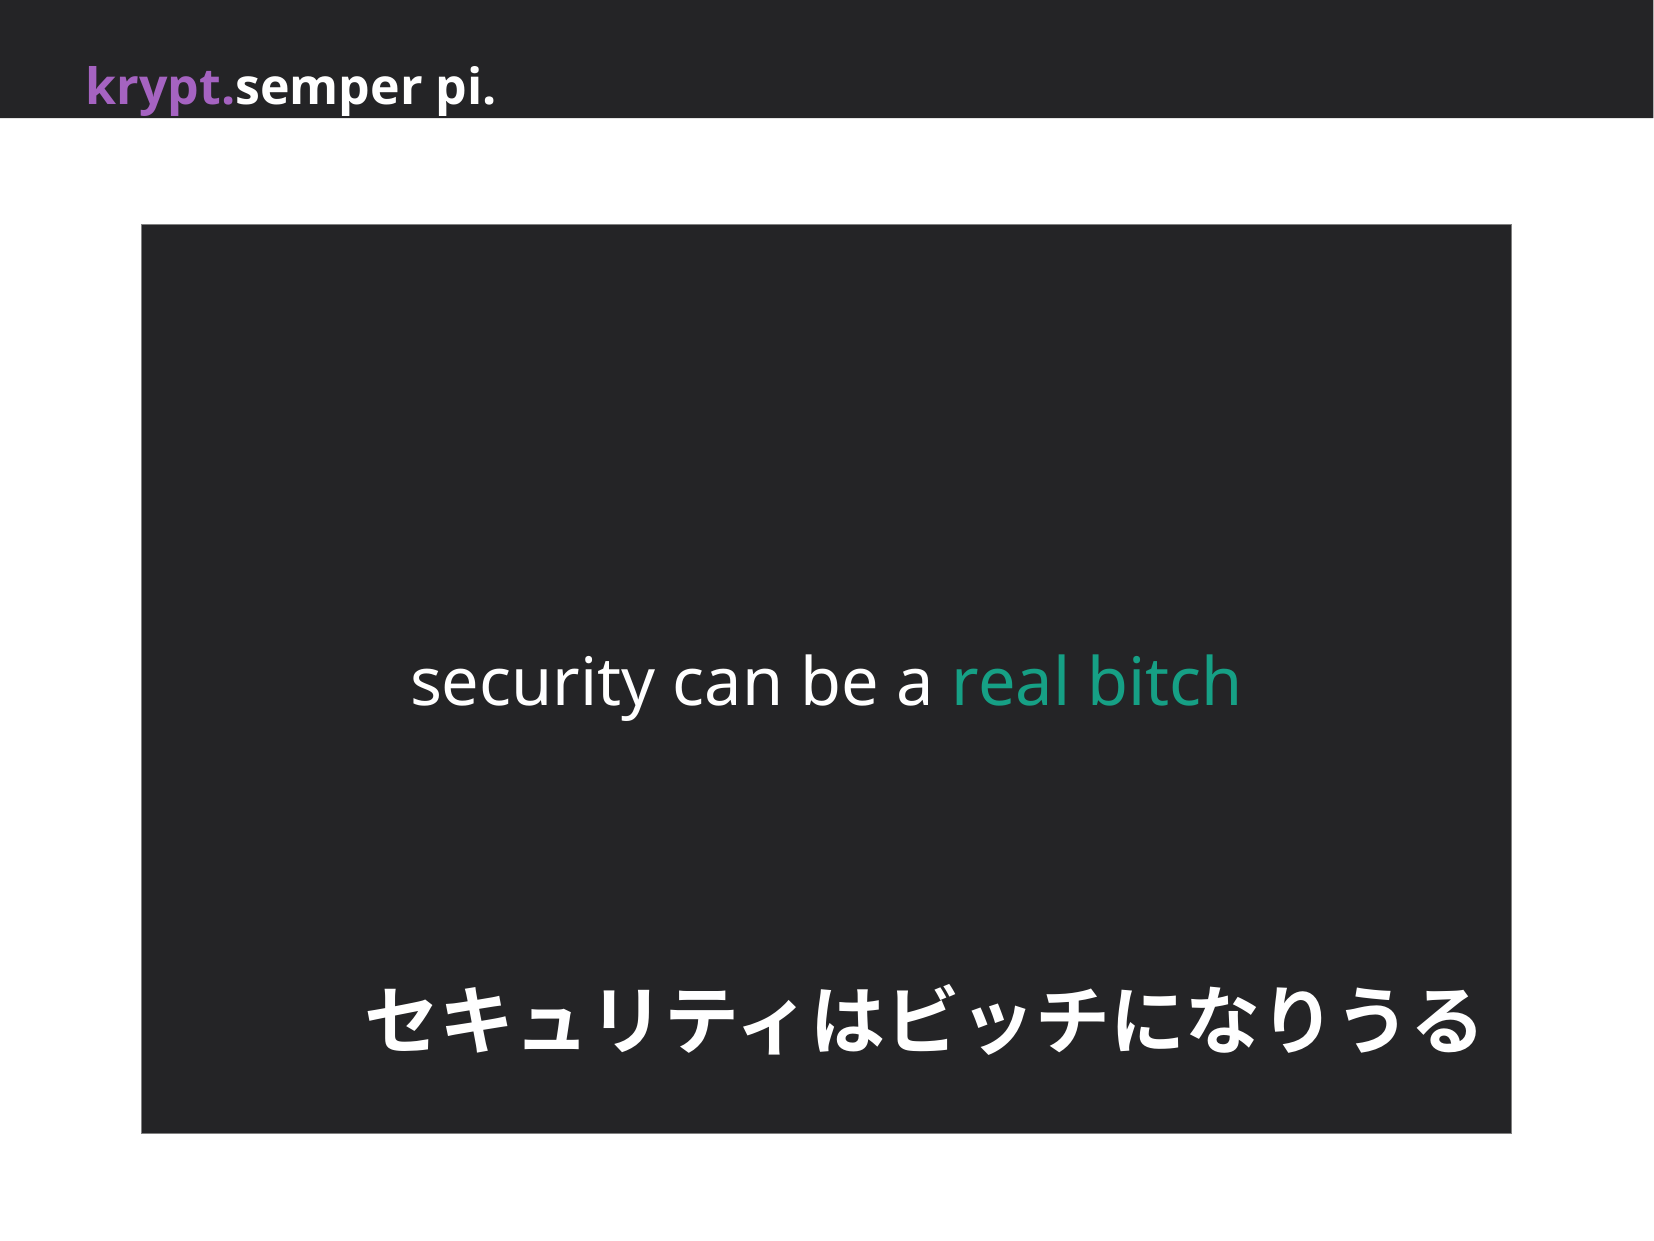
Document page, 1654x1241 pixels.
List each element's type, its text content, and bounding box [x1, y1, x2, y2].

text_box [0, 0, 1654, 119]
text_box セキュリティはビッチになりうる [153, 909, 1501, 1123]
text_box krypt.semper pi. [70, 43, 544, 119]
text_box security can be a real bitch [141, 224, 1512, 1134]
